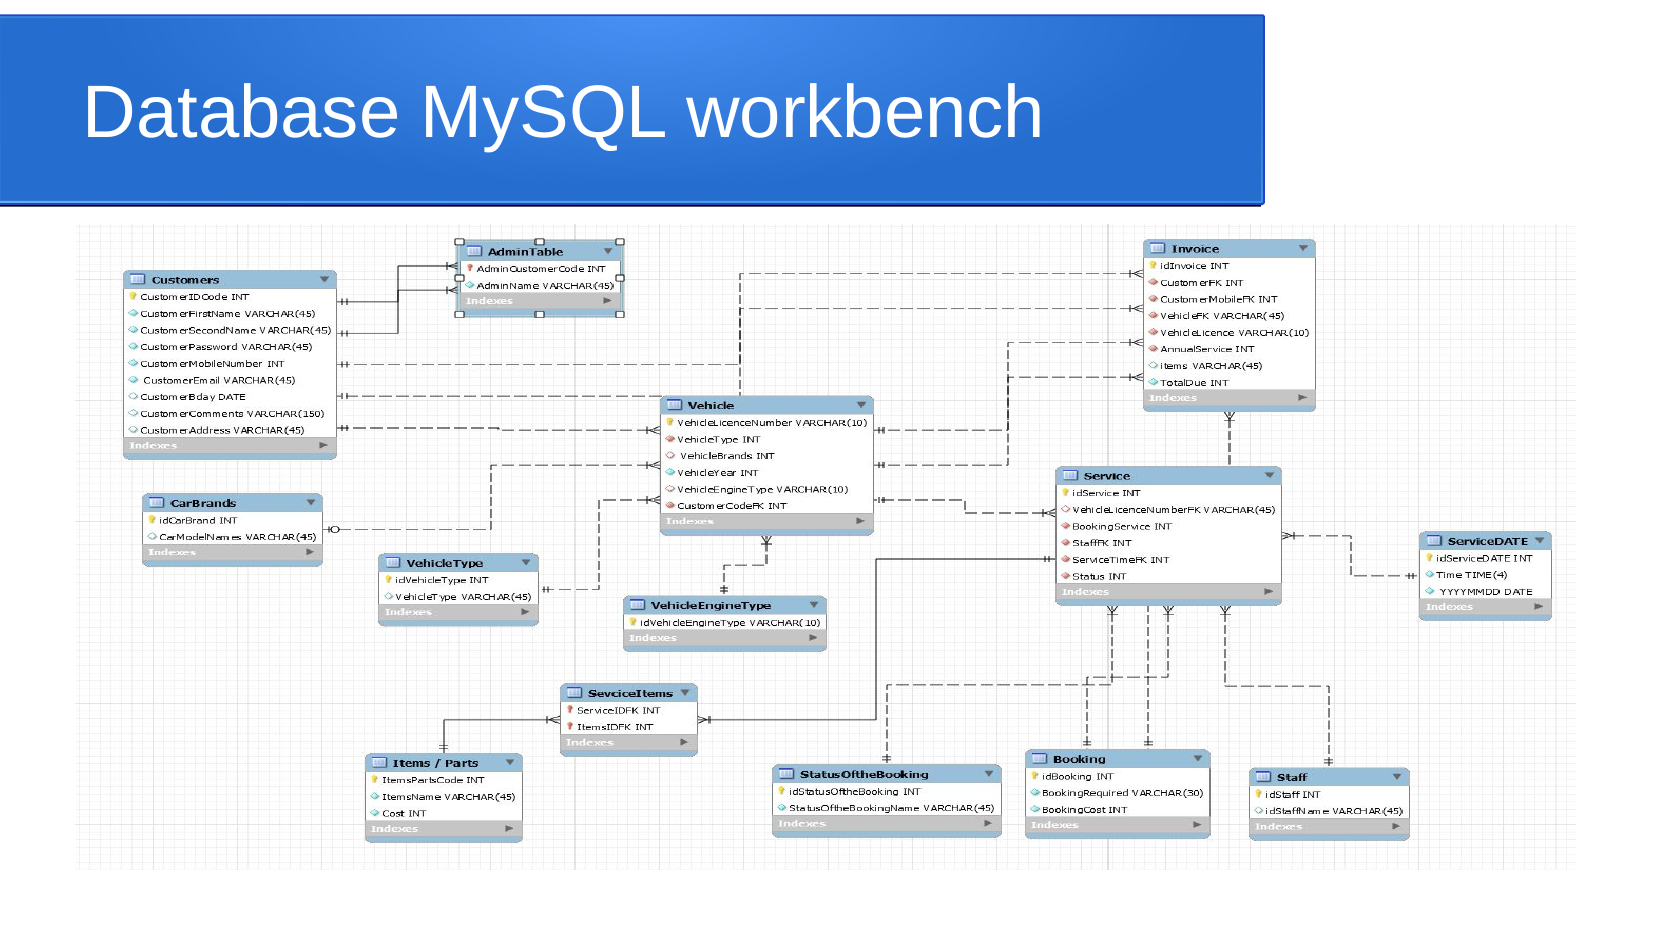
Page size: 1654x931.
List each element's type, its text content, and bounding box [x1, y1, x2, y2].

picture [75, 224, 1576, 871]
title Database MySQL workbench [82, 35, 1235, 189]
